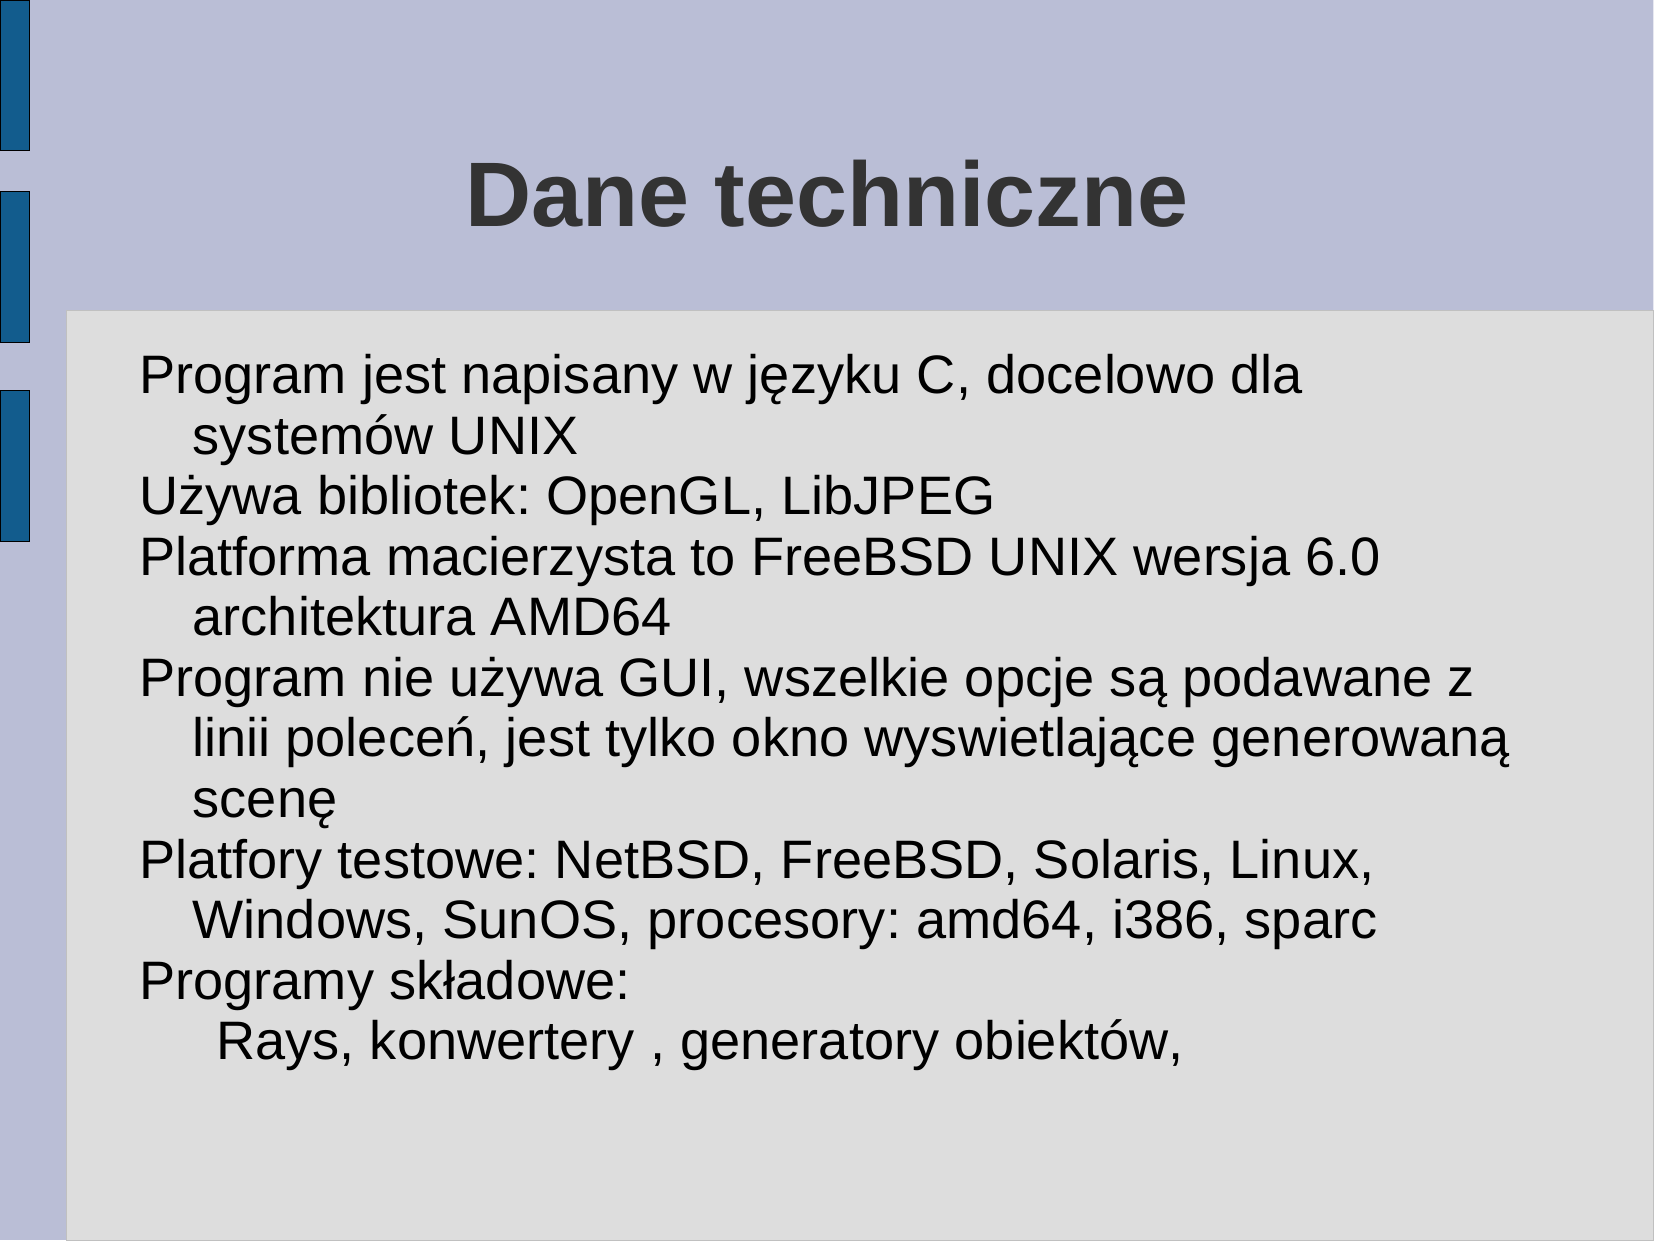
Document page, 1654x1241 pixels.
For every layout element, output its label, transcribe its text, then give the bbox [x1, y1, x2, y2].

list Program jest napisany w języku C, docelowo dla systemów UNIX Używa bibliotek: OpenGL, LibJPEG Platforma macierzysta to FreeBSD UNIX wersja 6.0 architektura AMD64 Program nie używa GUI, wszelkie opcje są podawane z linii poleceń, jest tylko okno wyswietlające generowaną scenę Platfory testowe: NetBSD, FreeBSD, Solaris, Linux, Windows, SunOS, procesory: amd64, i386, sparc Programy składowe: Rays, konwertery , generatory obiektów, [121, 344, 1534, 1127]
title Dane techniczne [121, 91, 1534, 299]
